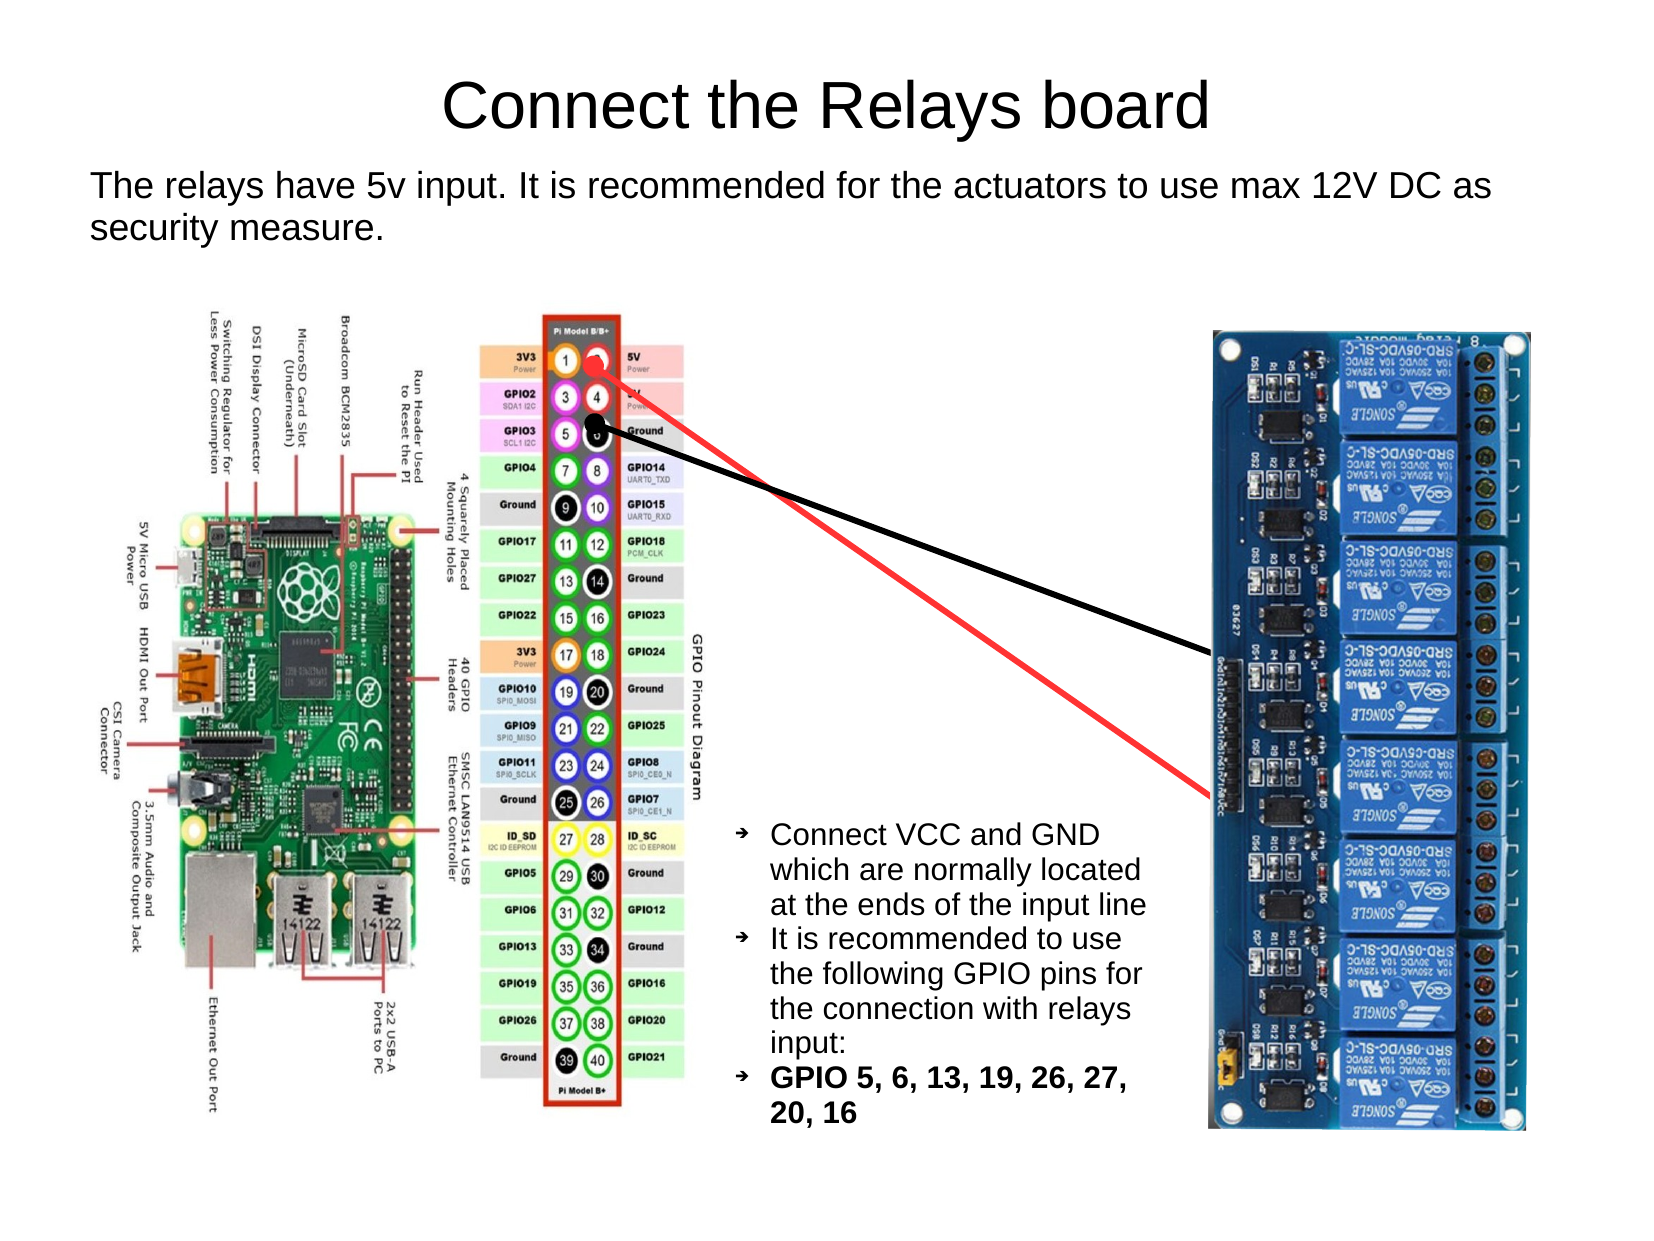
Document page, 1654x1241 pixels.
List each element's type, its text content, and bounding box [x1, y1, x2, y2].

text_box The relays have 5v input. It is recommended for the actuators to use max 12V DC as security measure. [75, 157, 1553, 257]
picture [95, 300, 706, 1119]
picture [1207, 330, 1531, 1131]
title Connect the Relays board [82, 45, 1571, 167]
text_box Connect VCC and GND which are normally located at the ends of the input line It is recommended to use the following GPIO pins for the connection with relays input: GPIO 5, 6, 13, 19, 26, 27, 20, 16 [720, 810, 1171, 1143]
